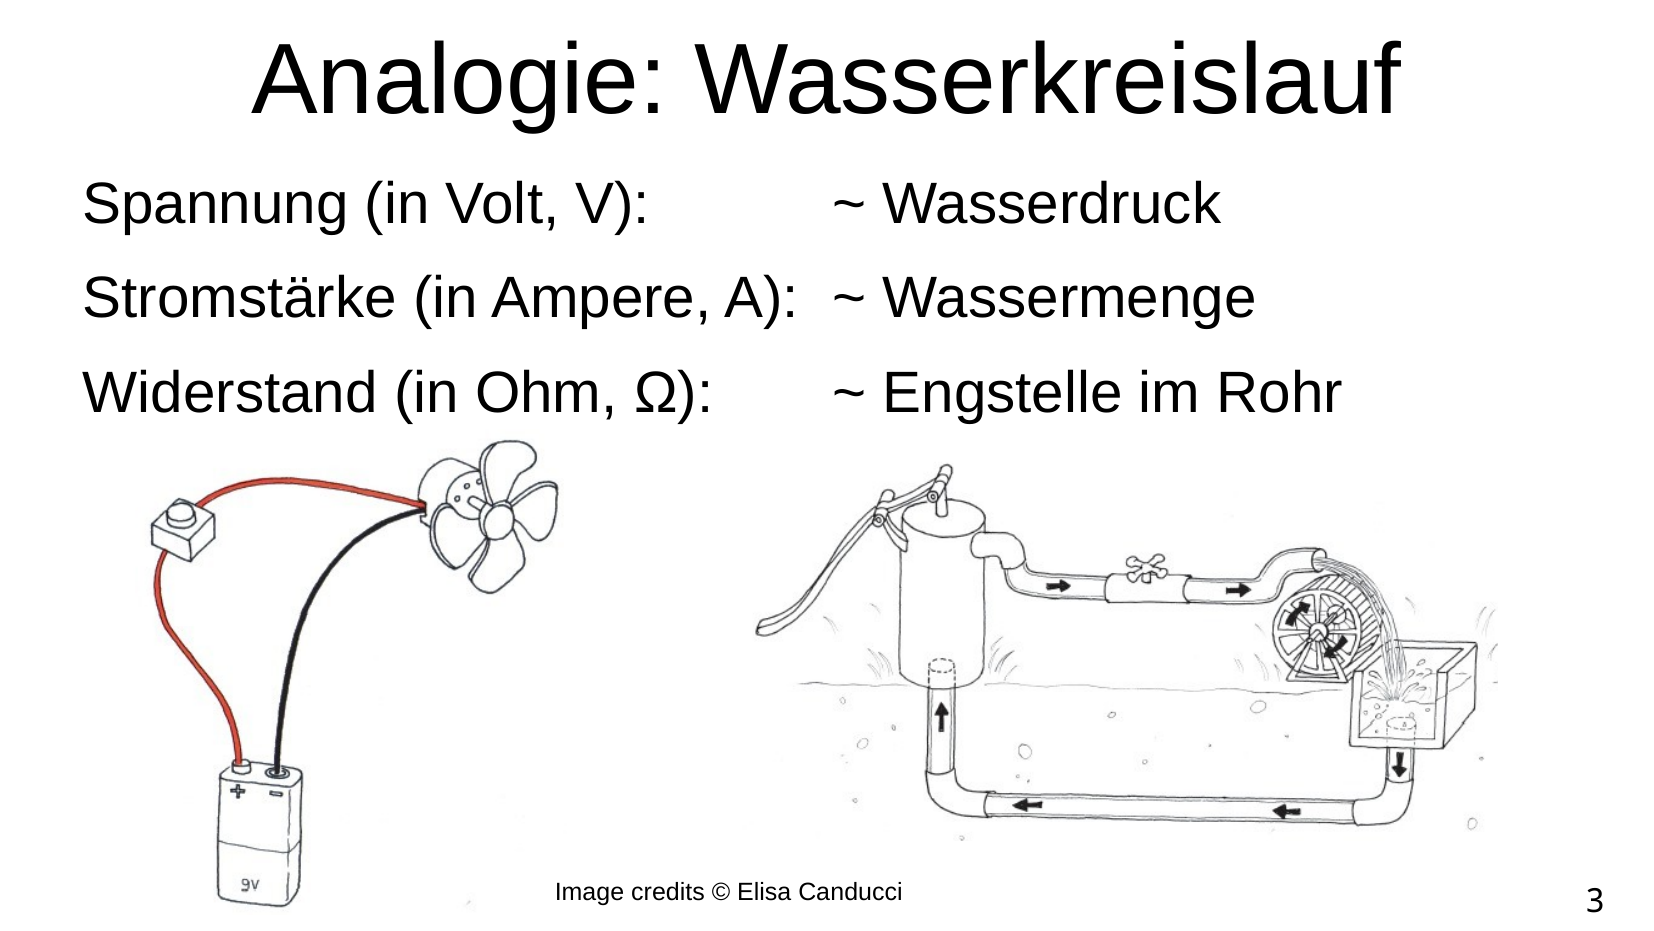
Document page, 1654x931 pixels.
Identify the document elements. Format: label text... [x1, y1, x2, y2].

text_box Image credits © Elisa Canducci [540, 870, 976, 913]
list Spannung (in Volt, V): ~ Wasserdruck Stromstärke (in Ampere, A): ~ Wassermenge Widerstand (in Ohm, Ω): ~ Engstelle im Rohr [82, 170, 1571, 710]
title Analogie: Wasserkreislauf [82, 1, 1571, 157]
picture [131, 429, 567, 915]
picture [735, 450, 1498, 841]
